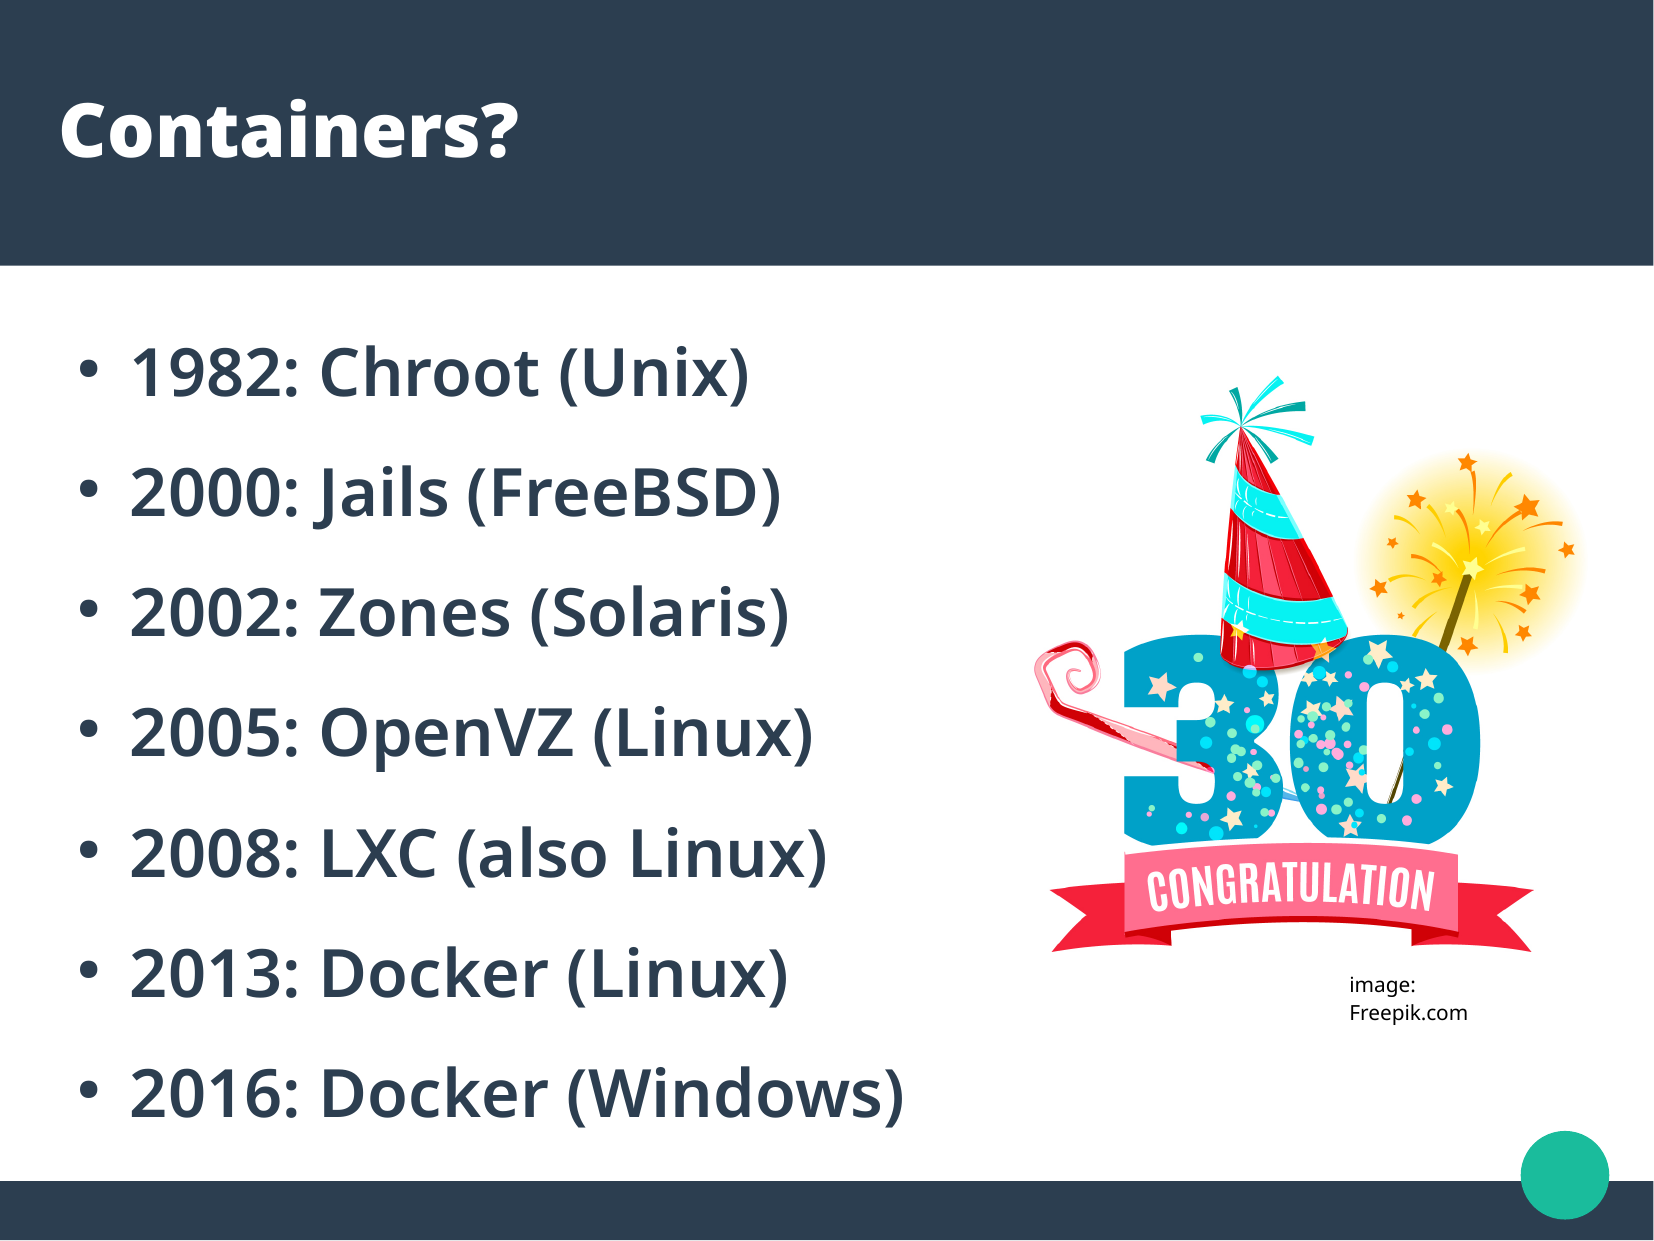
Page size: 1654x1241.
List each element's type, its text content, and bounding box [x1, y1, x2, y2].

title Containers? [59, 49, 1595, 207]
text_box image: Freepik.com [1334, 962, 1545, 1004]
picture [1031, 375, 1588, 952]
list 1982: Chroot (Unix) 2000: Jails (FreeBSD) 2002: Zones (Solaris) 2005: OpenVZ (Linux) 2008: LXC (also Linux) 2013: Docker (Linux) 2016: Docker (Windows) [59, 324, 1595, 1152]
